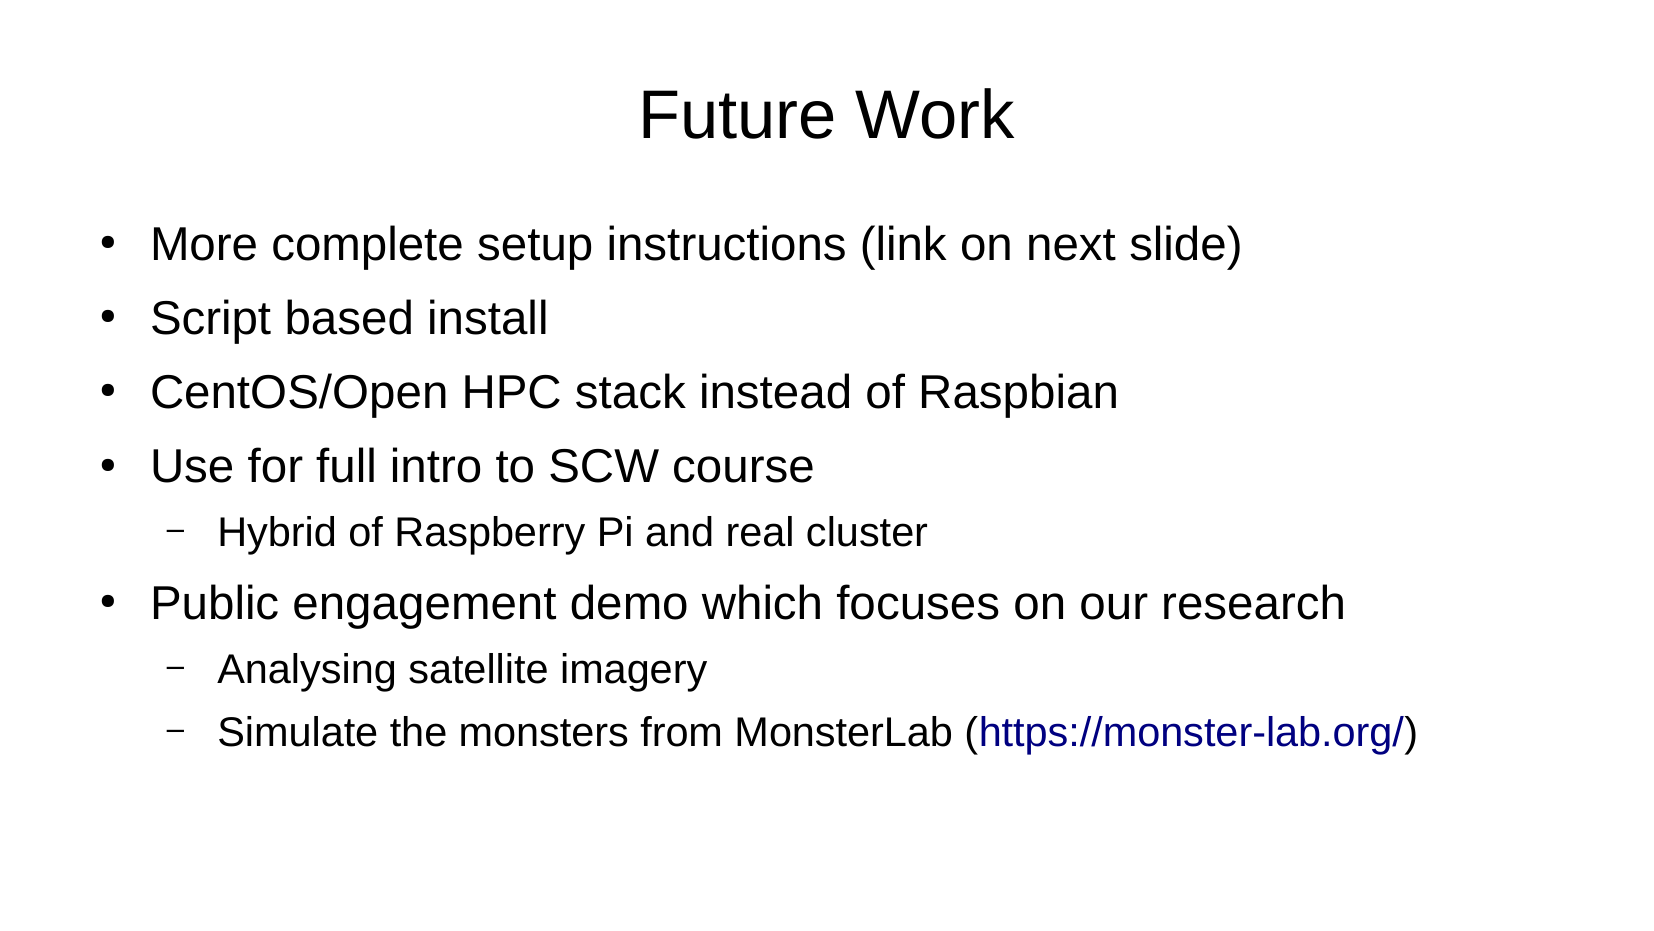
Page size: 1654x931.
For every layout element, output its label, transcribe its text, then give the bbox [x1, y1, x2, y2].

list More complete setup instructions (link on next slide) Script based install CentOS/Open HPC stack instead of Raspbian Use for full intro to SCW course Hybrid of Raspberry Pi and real cluster Public engagement demo which focuses on our research Analysing satellite imagery Simulate the monsters from MonsterLab (https://monster-lab.org/) [82, 217, 1571, 758]
title Future Work [82, 37, 1571, 193]
